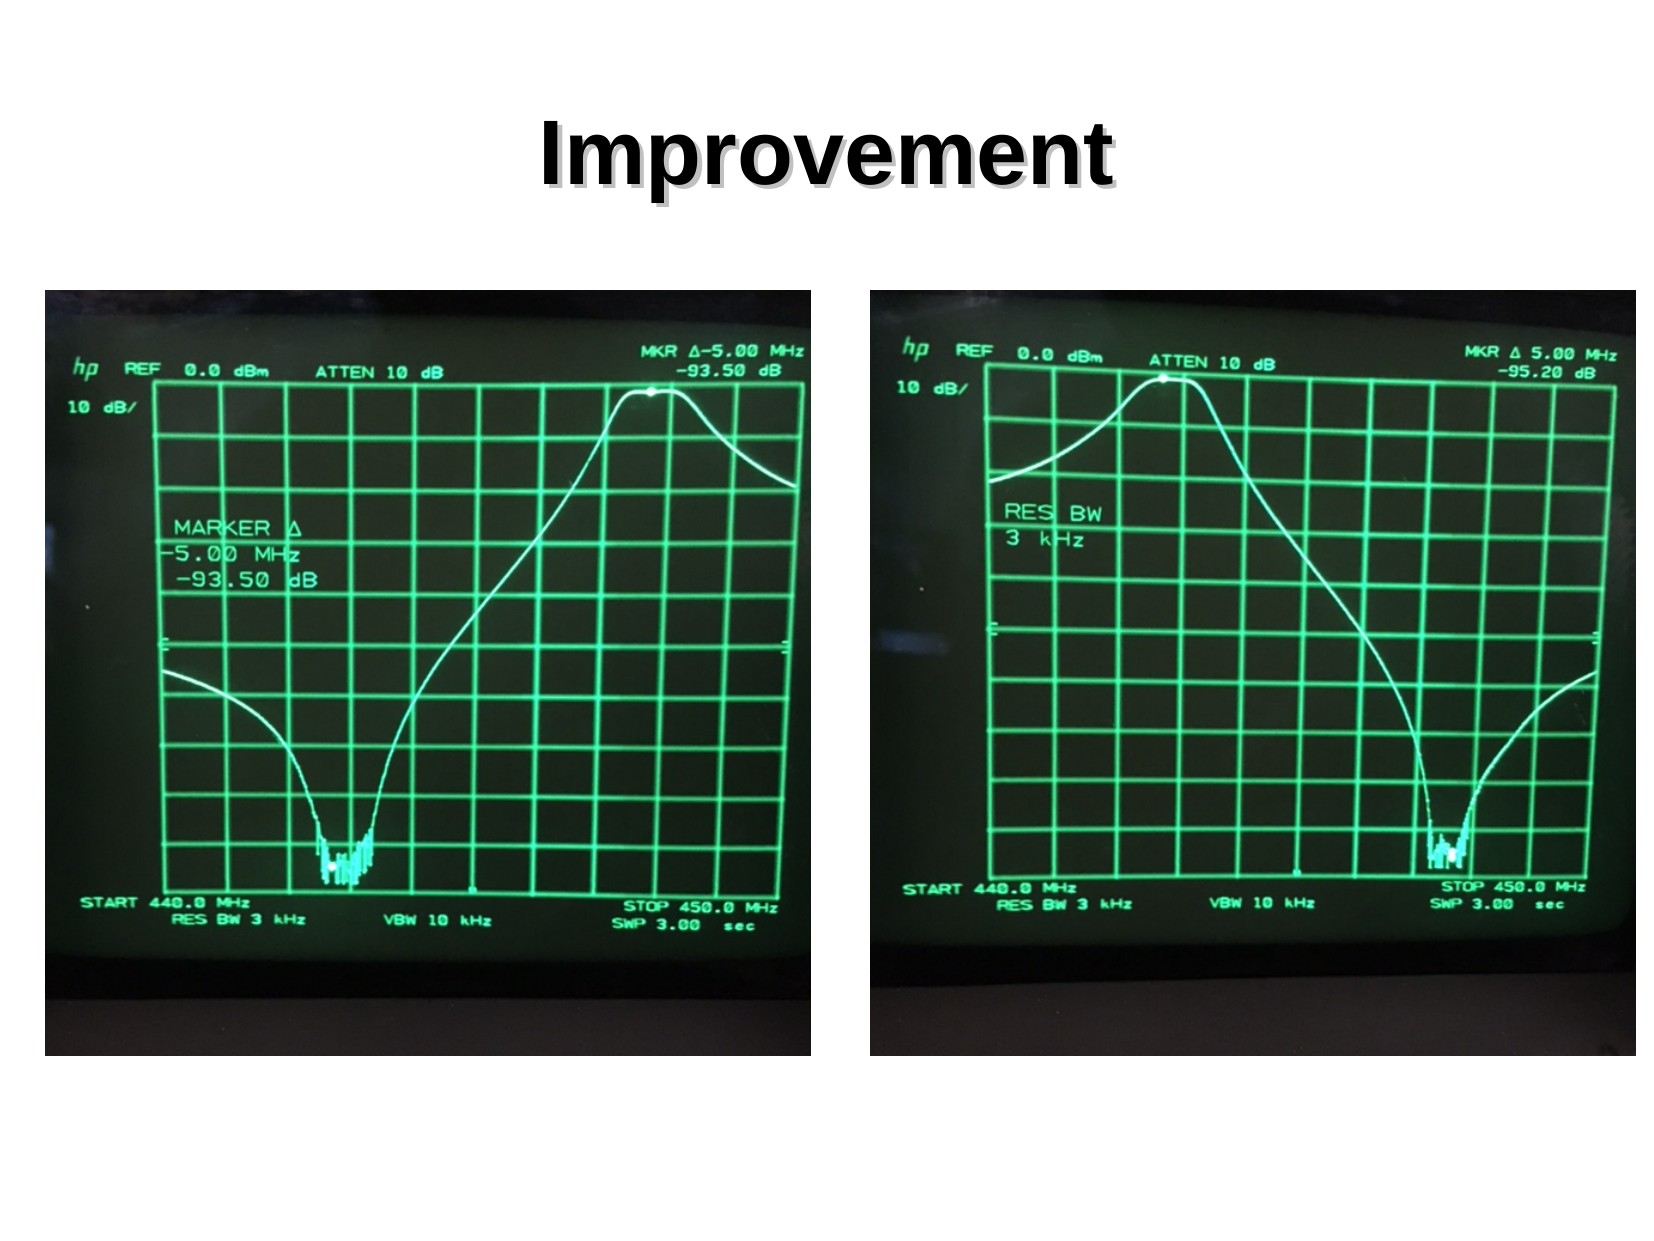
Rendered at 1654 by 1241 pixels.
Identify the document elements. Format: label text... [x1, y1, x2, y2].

title Improvement [82, 49, 1571, 257]
picture [45, 290, 811, 1056]
picture [870, 290, 1636, 1056]
